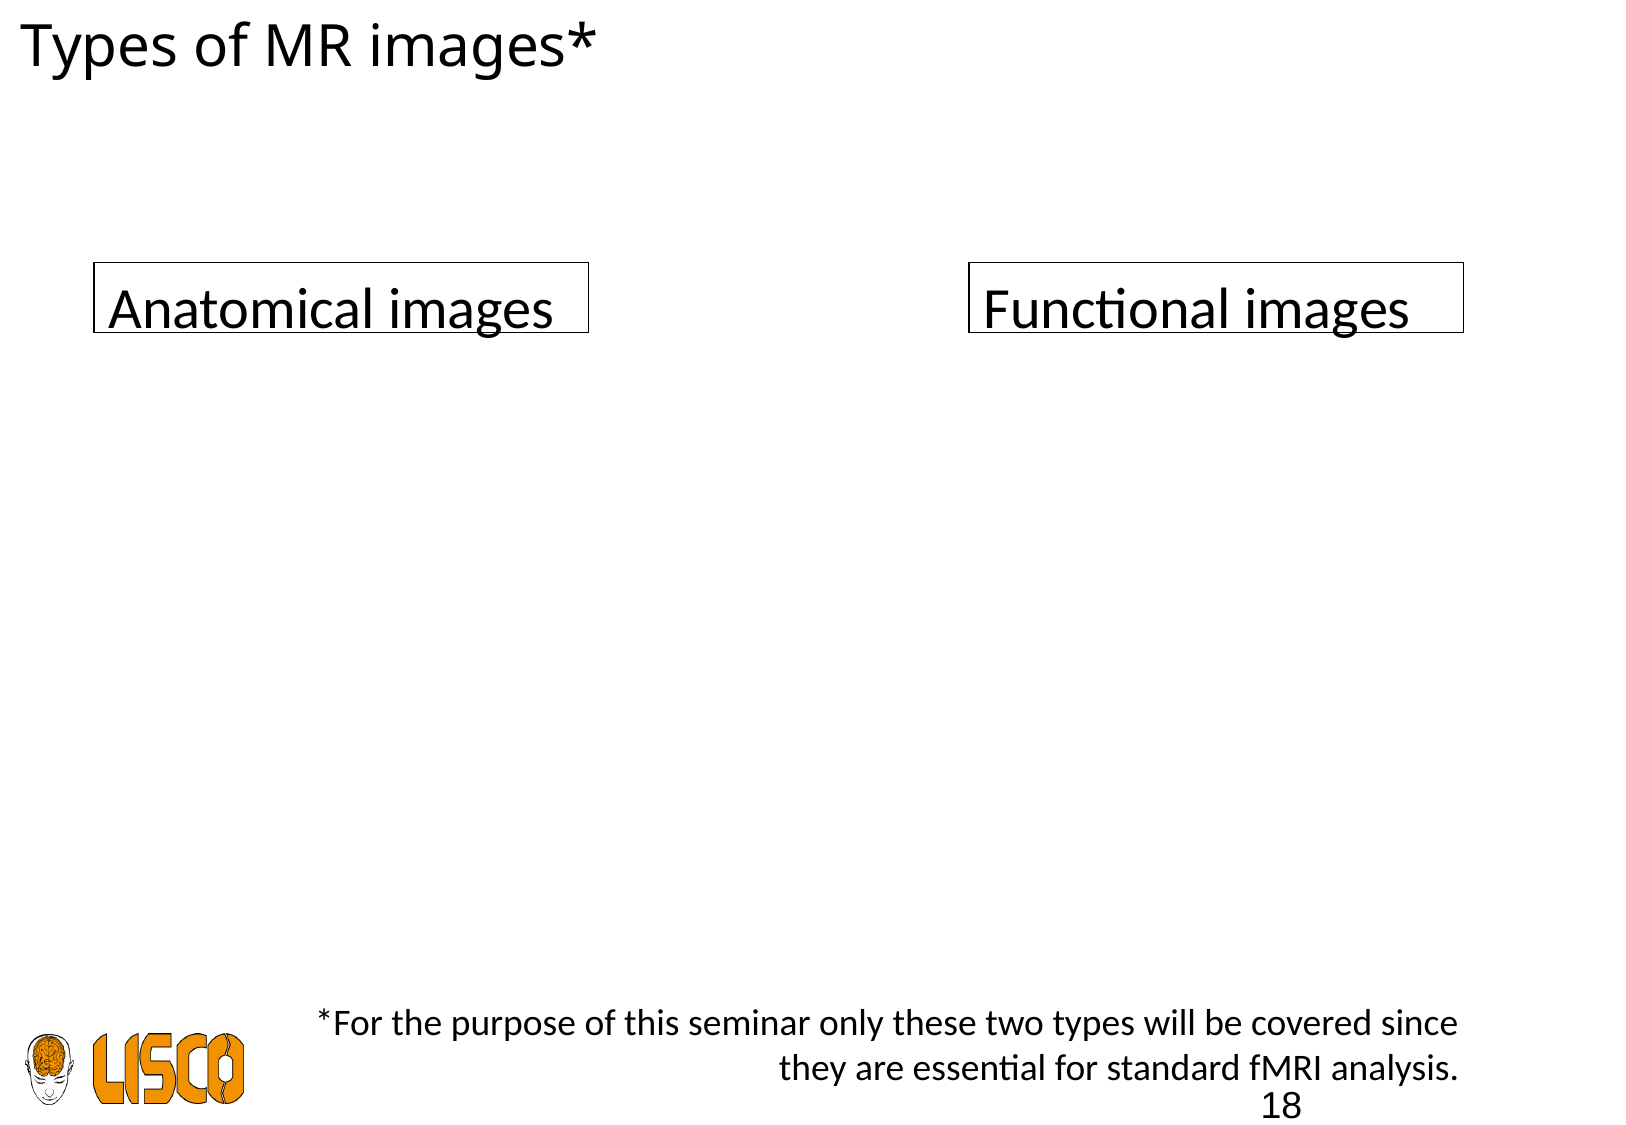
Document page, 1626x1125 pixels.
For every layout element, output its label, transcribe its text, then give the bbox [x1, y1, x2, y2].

picture [25, 1034, 74, 1105]
text_box Anatomical images [94, 262, 589, 333]
picture [93, 1033, 244, 1104]
text_box Functional images [969, 262, 1464, 333]
text_box Types of MR images* [6, 1, 1623, 123]
text_box *For the purpose of this seminar only these two types will be covered since they are essential for standard fMRI analysis. [300, 990, 1531, 1112]
